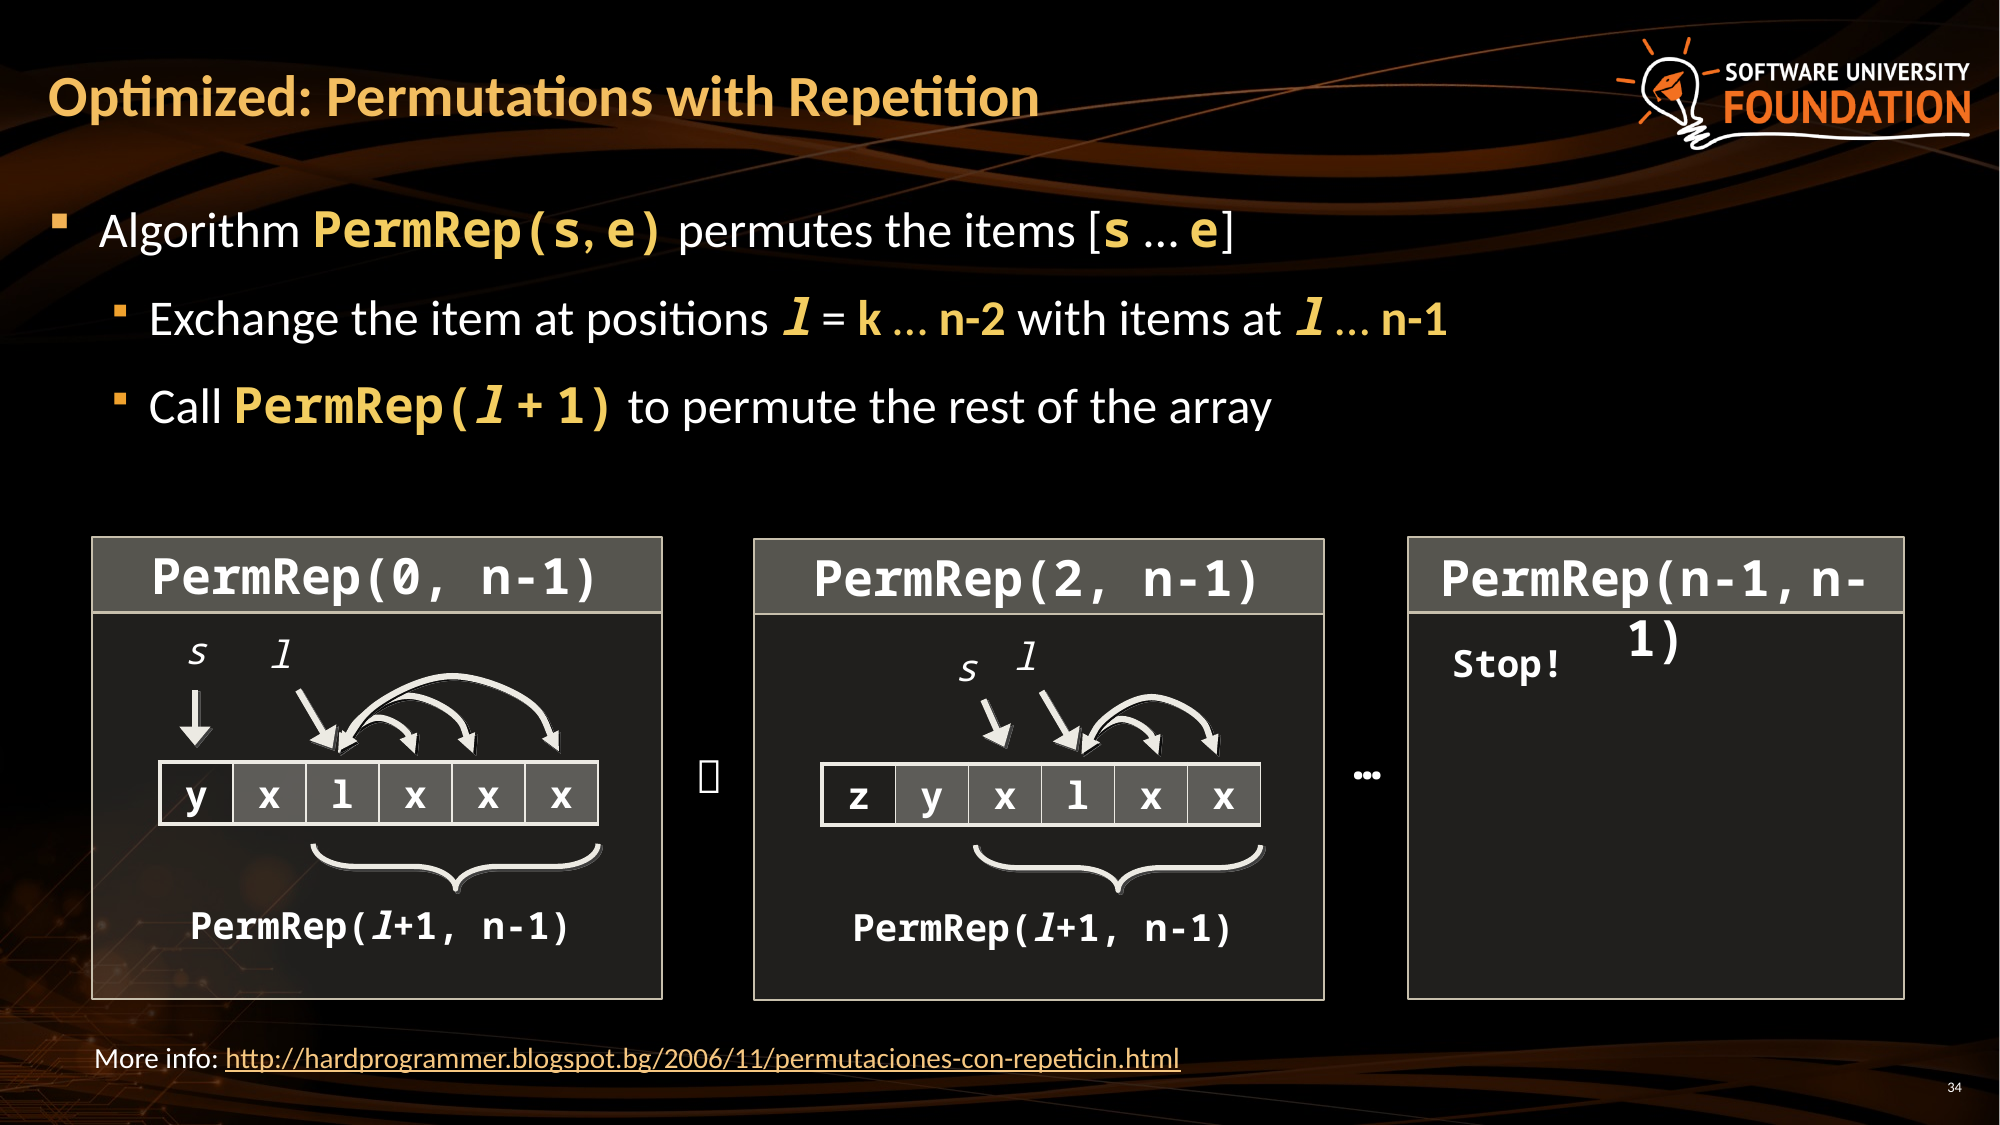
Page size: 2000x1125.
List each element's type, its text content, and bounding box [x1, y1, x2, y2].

picture [0, 0, 2000, 1125]
text_box [1407, 674, 1905, 999]
text_box [754, 538, 1325, 1000]
table_header y [162, 764, 232, 822]
list Algorithm PermRep(s, e) permutes the items [s … e] Exchange the item at positions l = k … n-2 with items at l … n-1 Call PermRep(l + 1) to permute the rest of the array [31, 188, 1968, 1103]
text_box s [940, 636, 993, 697]
text_box  [671, 736, 748, 810]
table_header y [896, 766, 968, 823]
text_box l [253, 623, 306, 684]
title Optimized: Permutations with Repetition [30, 6, 1602, 189]
table_header x [1115, 766, 1187, 823]
text_box s [169, 619, 222, 680]
text_box [91, 537, 662, 999]
text_box More info: http://hardprogrammer.blogspot.bg/2006/11/permutaciones-con-repeticin.html [79, 1031, 1875, 1082]
text_box PermRep(0, n-1) [136, 537, 616, 613]
table_header x [1188, 766, 1260, 823]
text_box PermRep(n-1, n-1) [1407, 538, 1905, 674]
text_box l [998, 625, 1052, 686]
text_box PermRep(l+1, n-1) [175, 894, 588, 955]
table_header x [453, 764, 524, 822]
table_header x [234, 764, 305, 822]
table_header l [307, 764, 378, 822]
table_header l [1042, 766, 1114, 823]
table_header x [969, 766, 1041, 823]
text_box PermRep(2, n-1) [798, 538, 1279, 614]
text_box Stop! [1437, 632, 1875, 693]
text_box … [1329, 722, 1406, 796]
table_header x [526, 764, 597, 822]
text_box PermRep(l+1, n-1) [837, 896, 1250, 956]
table_header z [824, 766, 895, 823]
table_header x [380, 764, 451, 822]
